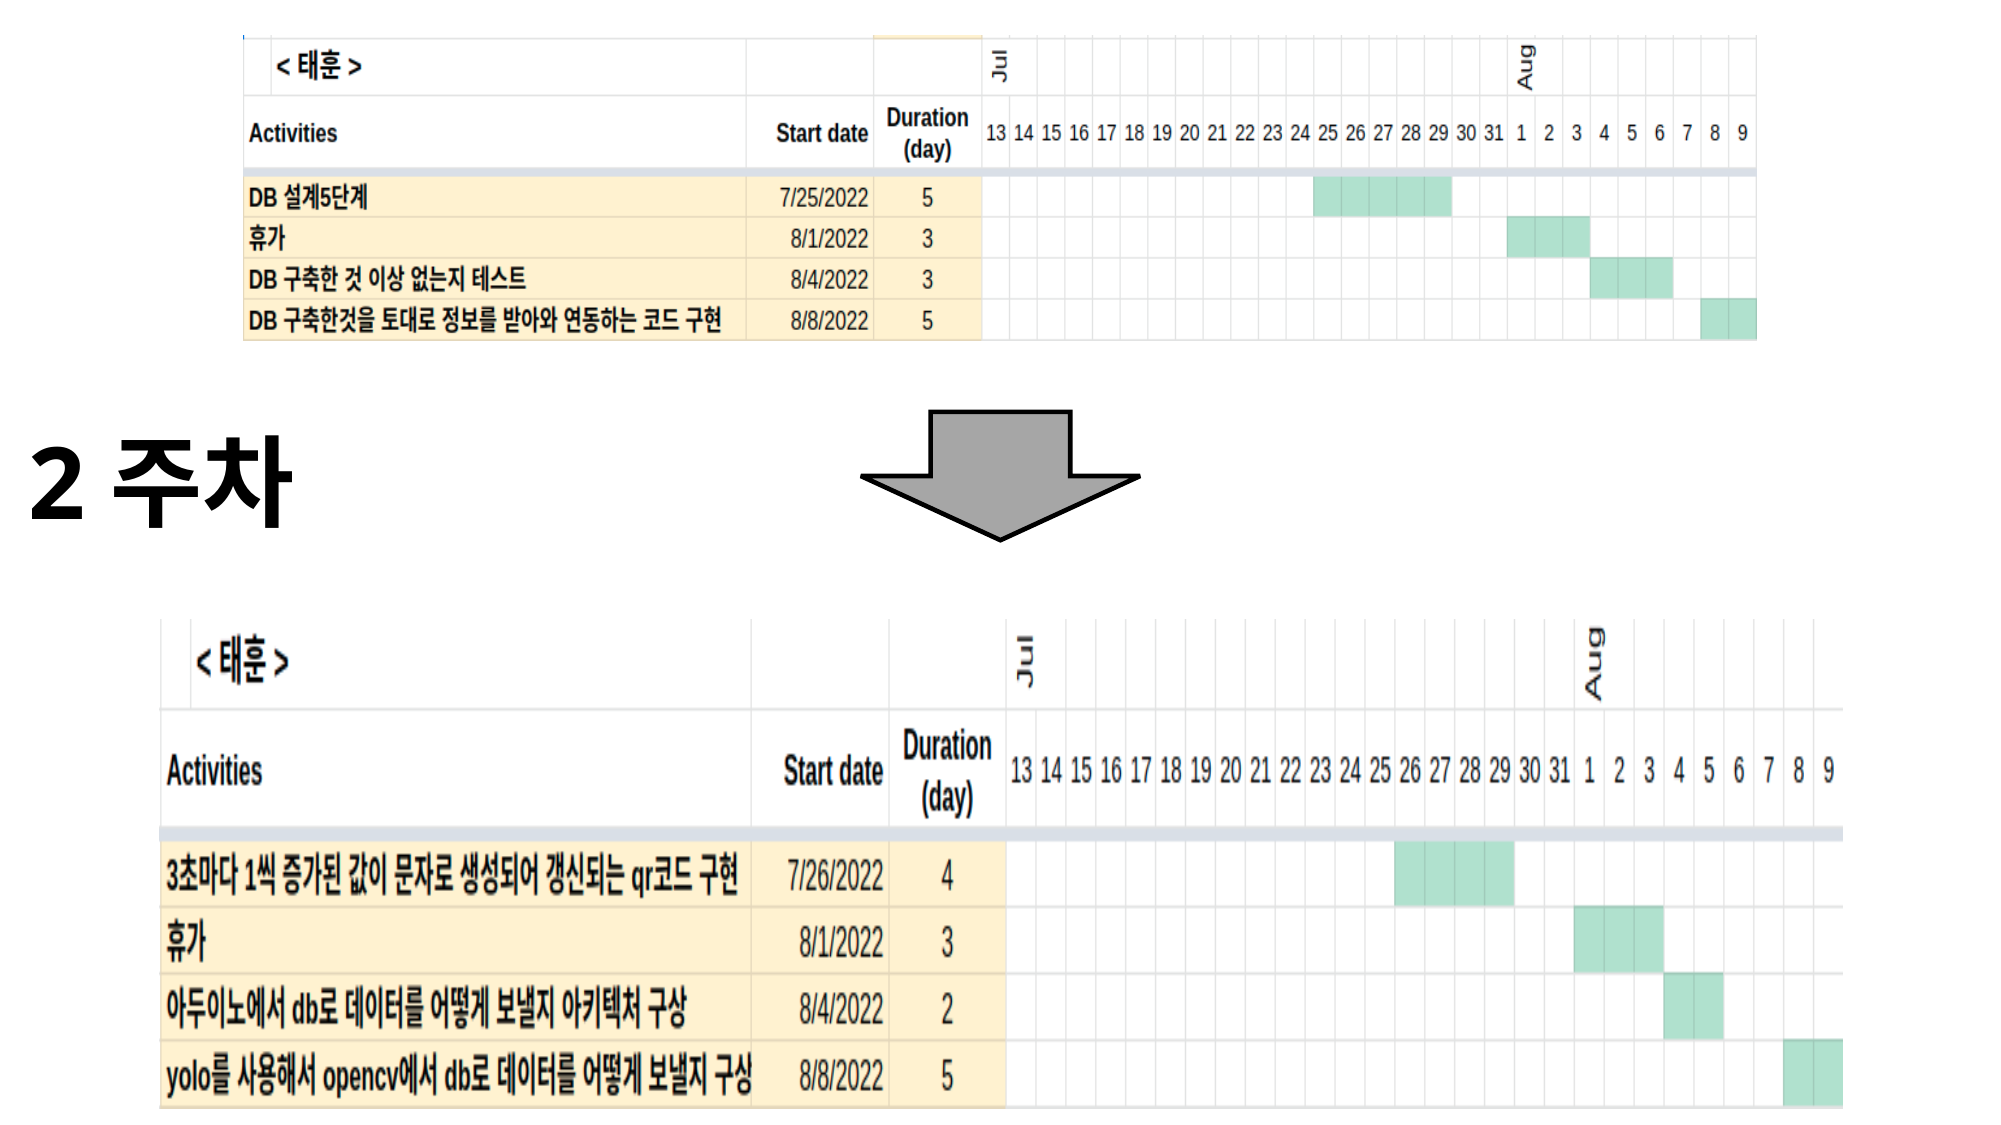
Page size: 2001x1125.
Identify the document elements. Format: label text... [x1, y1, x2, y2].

picture [159, 619, 1843, 1109]
picture [243, 35, 1757, 341]
text_box [860, 411, 1141, 541]
text_box 2주차 [14, 412, 318, 549]
